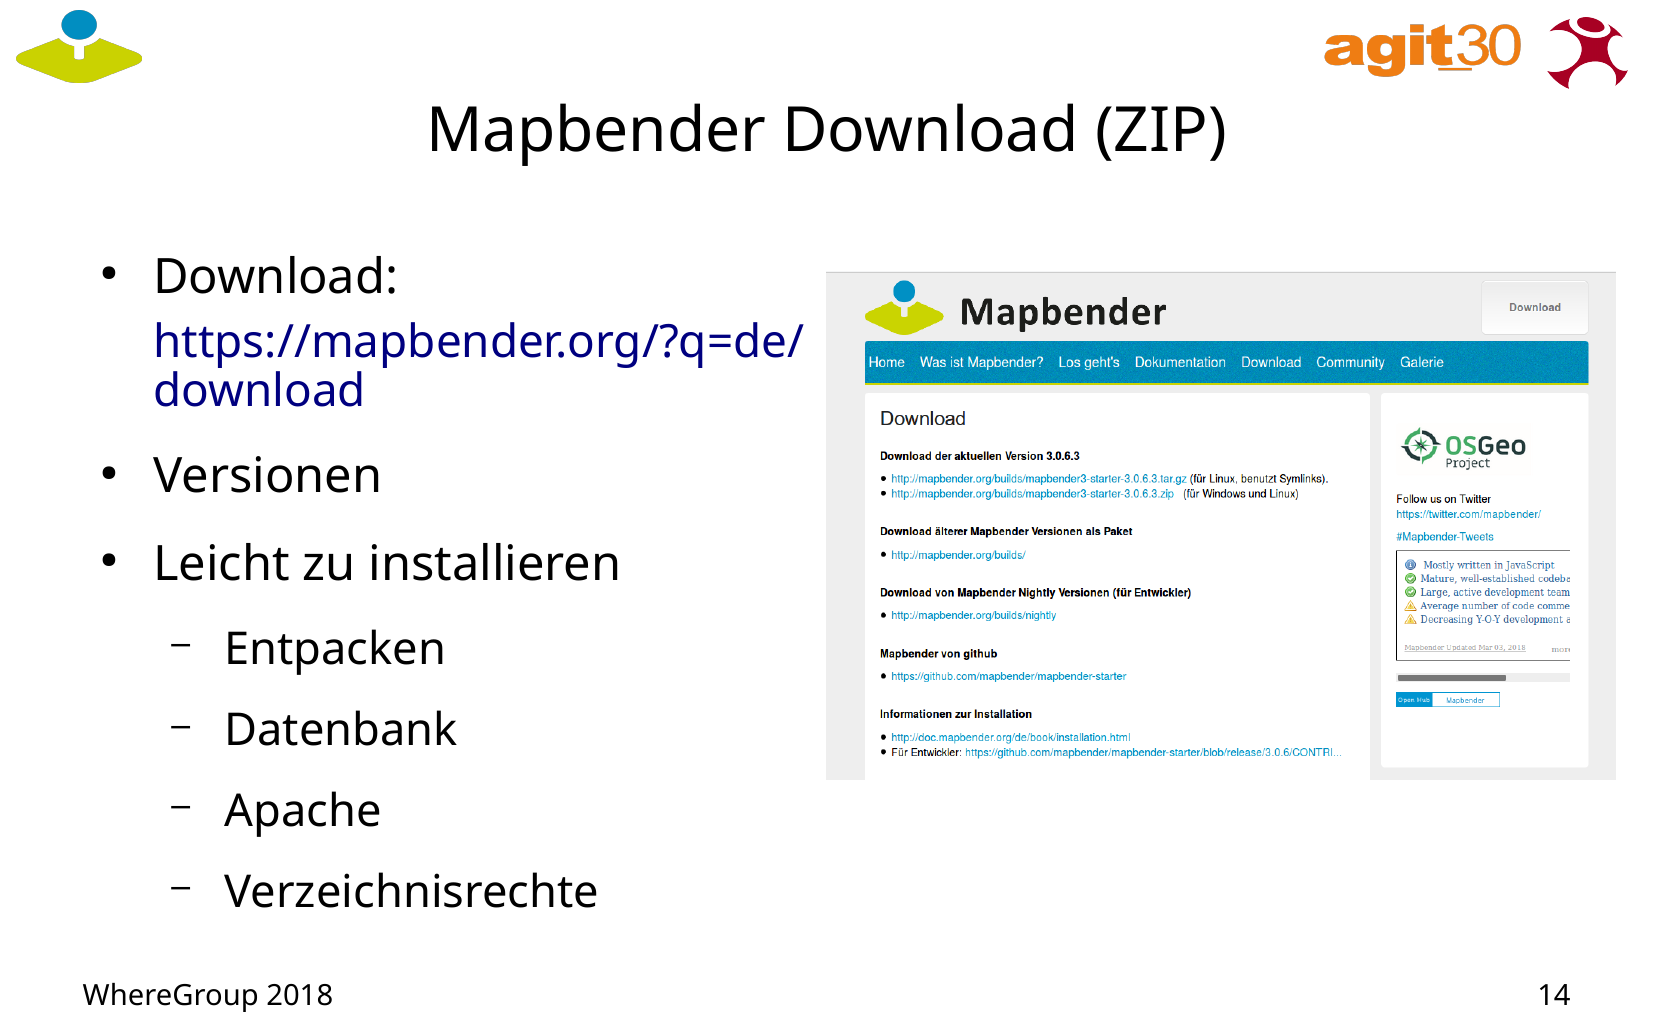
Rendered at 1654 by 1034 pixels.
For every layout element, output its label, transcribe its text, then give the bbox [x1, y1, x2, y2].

list Download: https://mapbender.org/?q=de/download Versionen Leicht zu installieren Entpacken Datenbank Apache Verzeichnisrechte [82, 241, 809, 955]
picture [826, 271, 1616, 780]
picture [16, 10, 142, 83]
title Mapbender Download (ZIP) [82, 41, 1571, 214]
picture [1322, 21, 1524, 41]
picture [1547, 17, 1628, 89]
